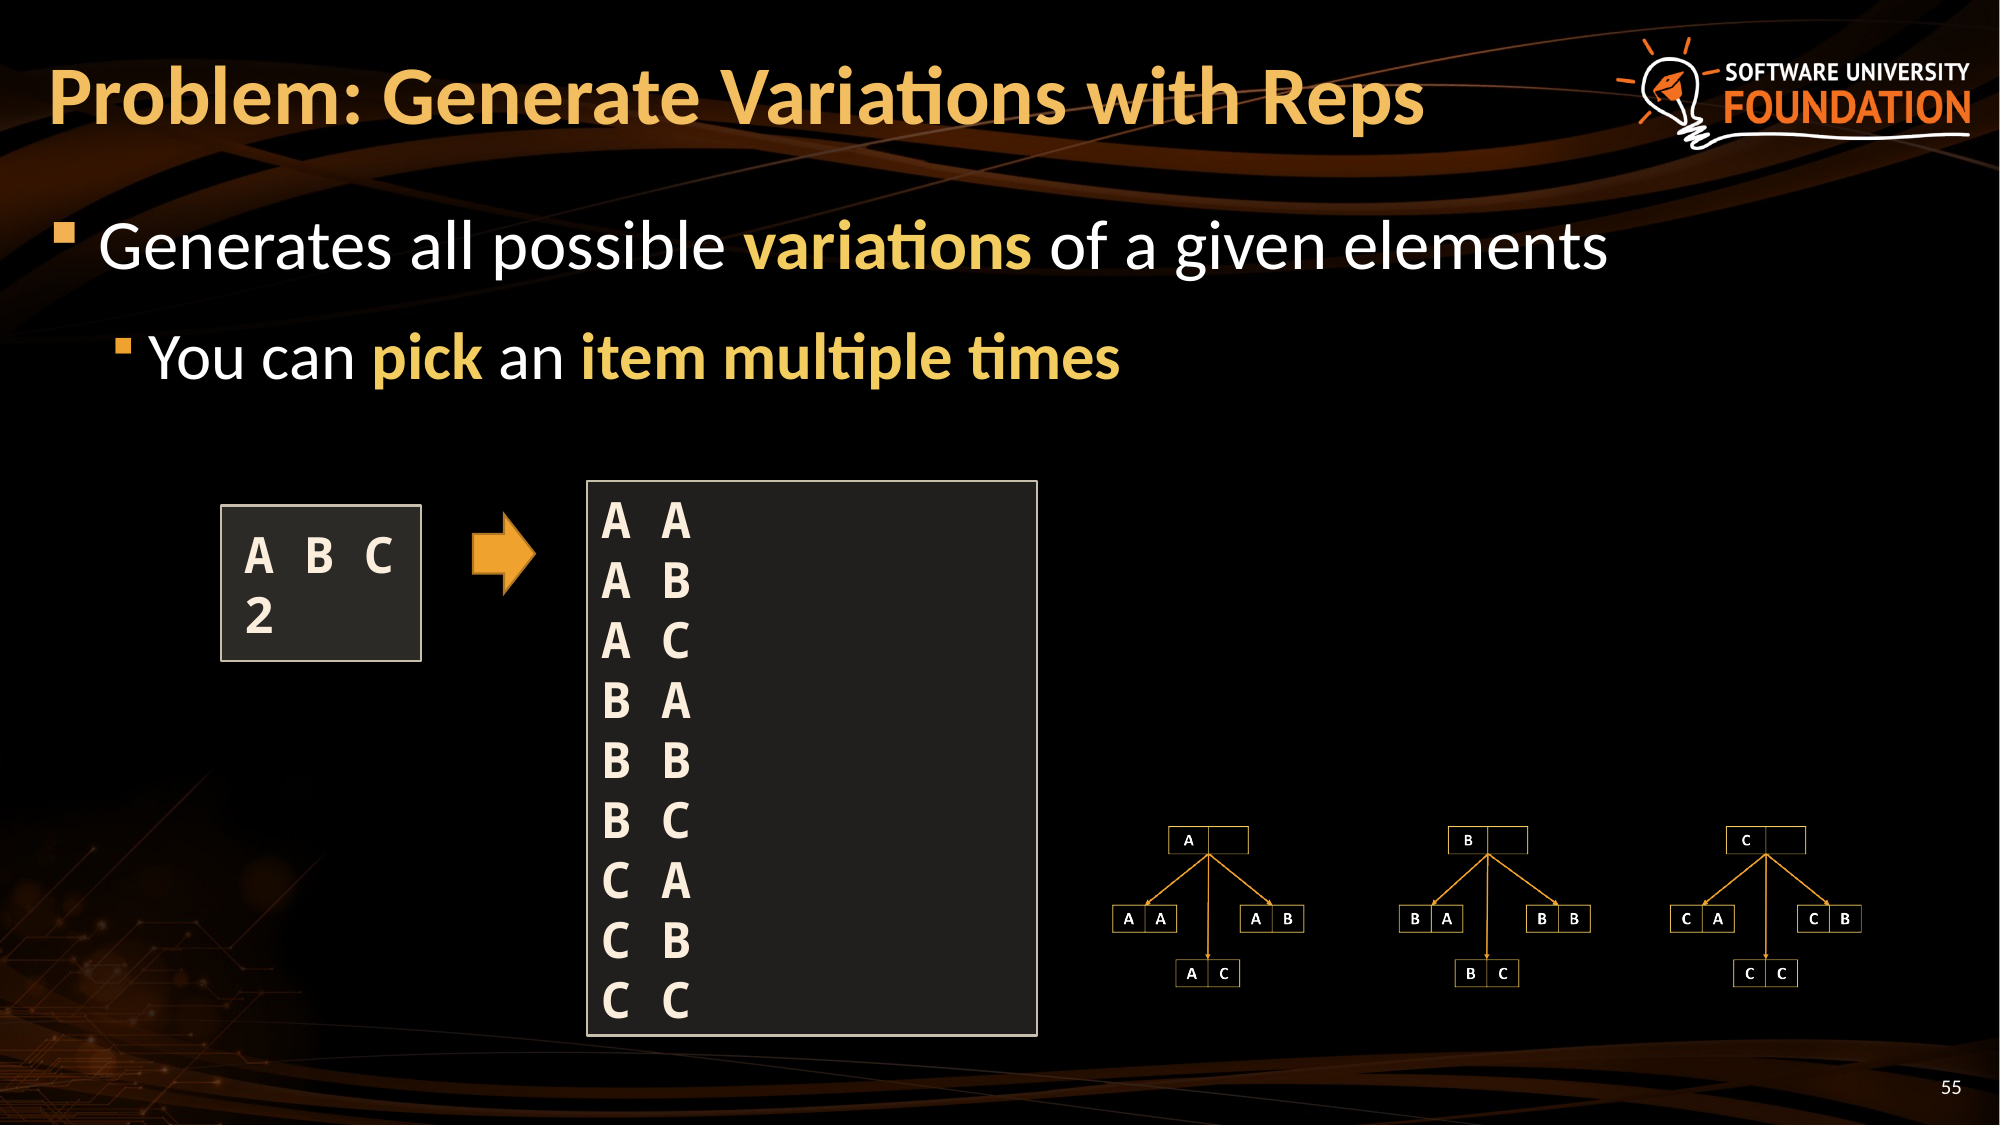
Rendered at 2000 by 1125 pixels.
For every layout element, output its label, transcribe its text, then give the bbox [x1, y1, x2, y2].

title Problem: Generate Variations with Reps [30, 6, 1602, 189]
text_box [472, 514, 536, 594]
picture [0, 0, 2000, 1125]
list Generates all possible variations of a given elements You can pick an item multiple times [31, 188, 1968, 1103]
text_box A A A B A C B A B B B C C A C B C C [587, 480, 1038, 1036]
text_box A B C 2 [220, 505, 421, 662]
slide_number <number> [1897, 1070, 1968, 1103]
